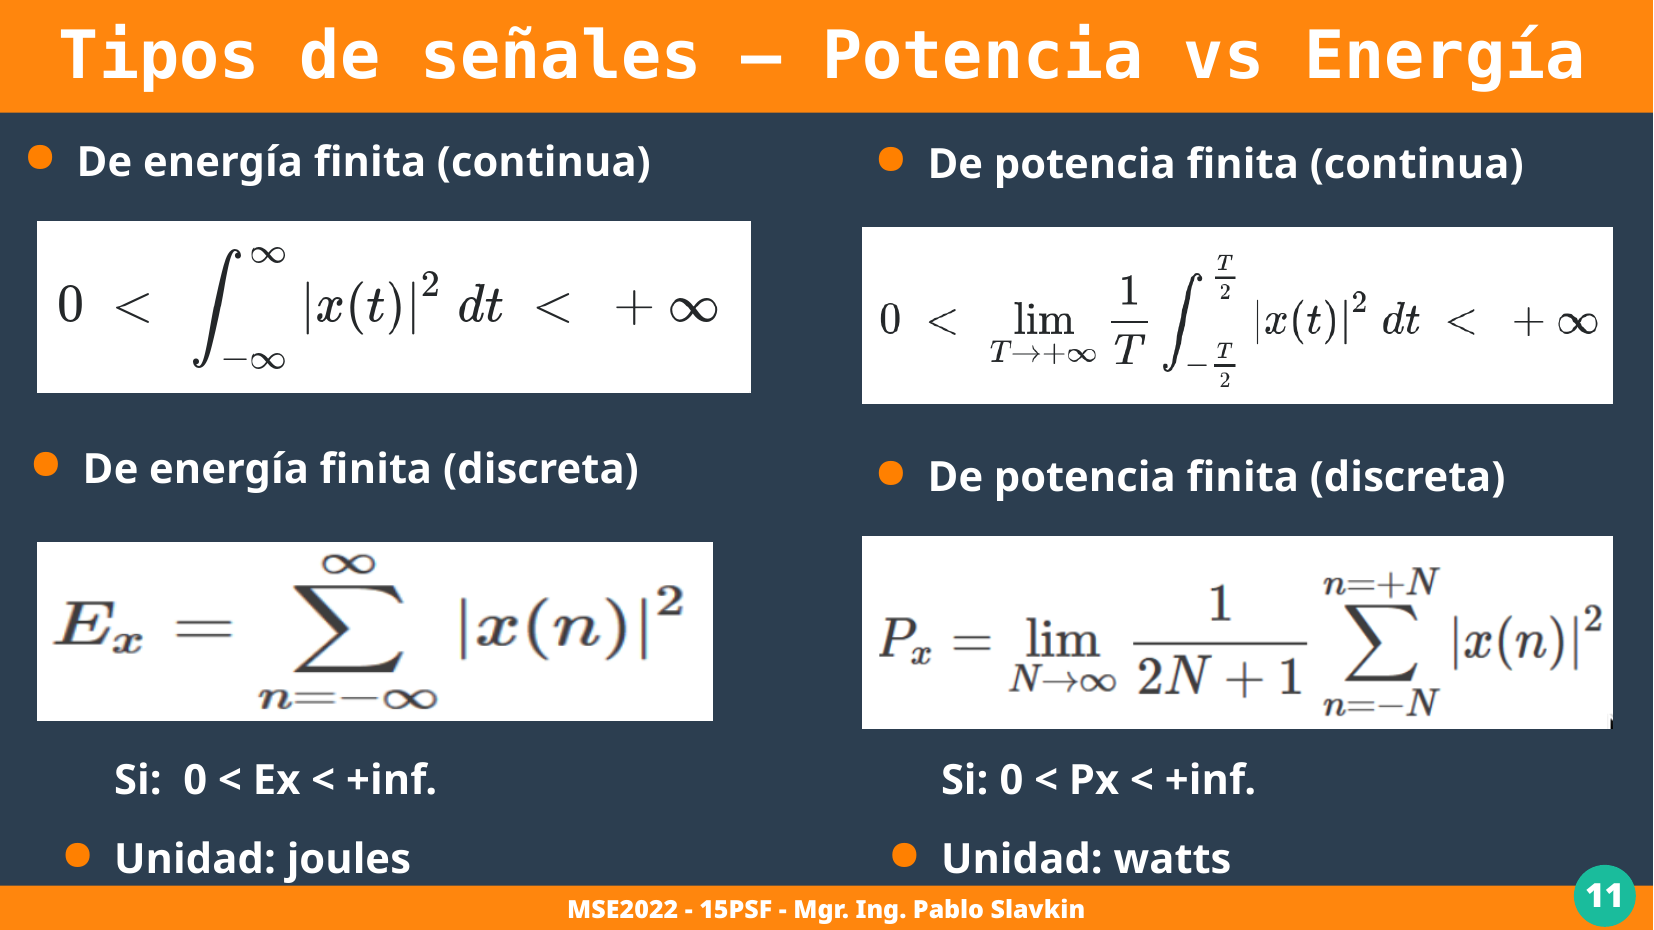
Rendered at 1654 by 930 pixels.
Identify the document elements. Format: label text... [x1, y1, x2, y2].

list Si: 0 < Px < +inf. Unidad: watts [870, 750, 1613, 807]
list De energía finita (continua) [5, 131, 751, 188]
title Tipos de señales – Potencia vs Energía [58, 16, 1651, 113]
picture [862, 227, 1613, 404]
list De potencia finita (continua) [856, 133, 1613, 206]
list Si: 0 < Ex < +inf. Unidad: joules [43, 750, 713, 807]
picture [862, 536, 1613, 729]
list De energía finita (discreta) [11, 438, 713, 495]
list De potencia finita (discreta) [856, 446, 1613, 519]
picture [37, 542, 713, 721]
picture [37, 221, 751, 393]
